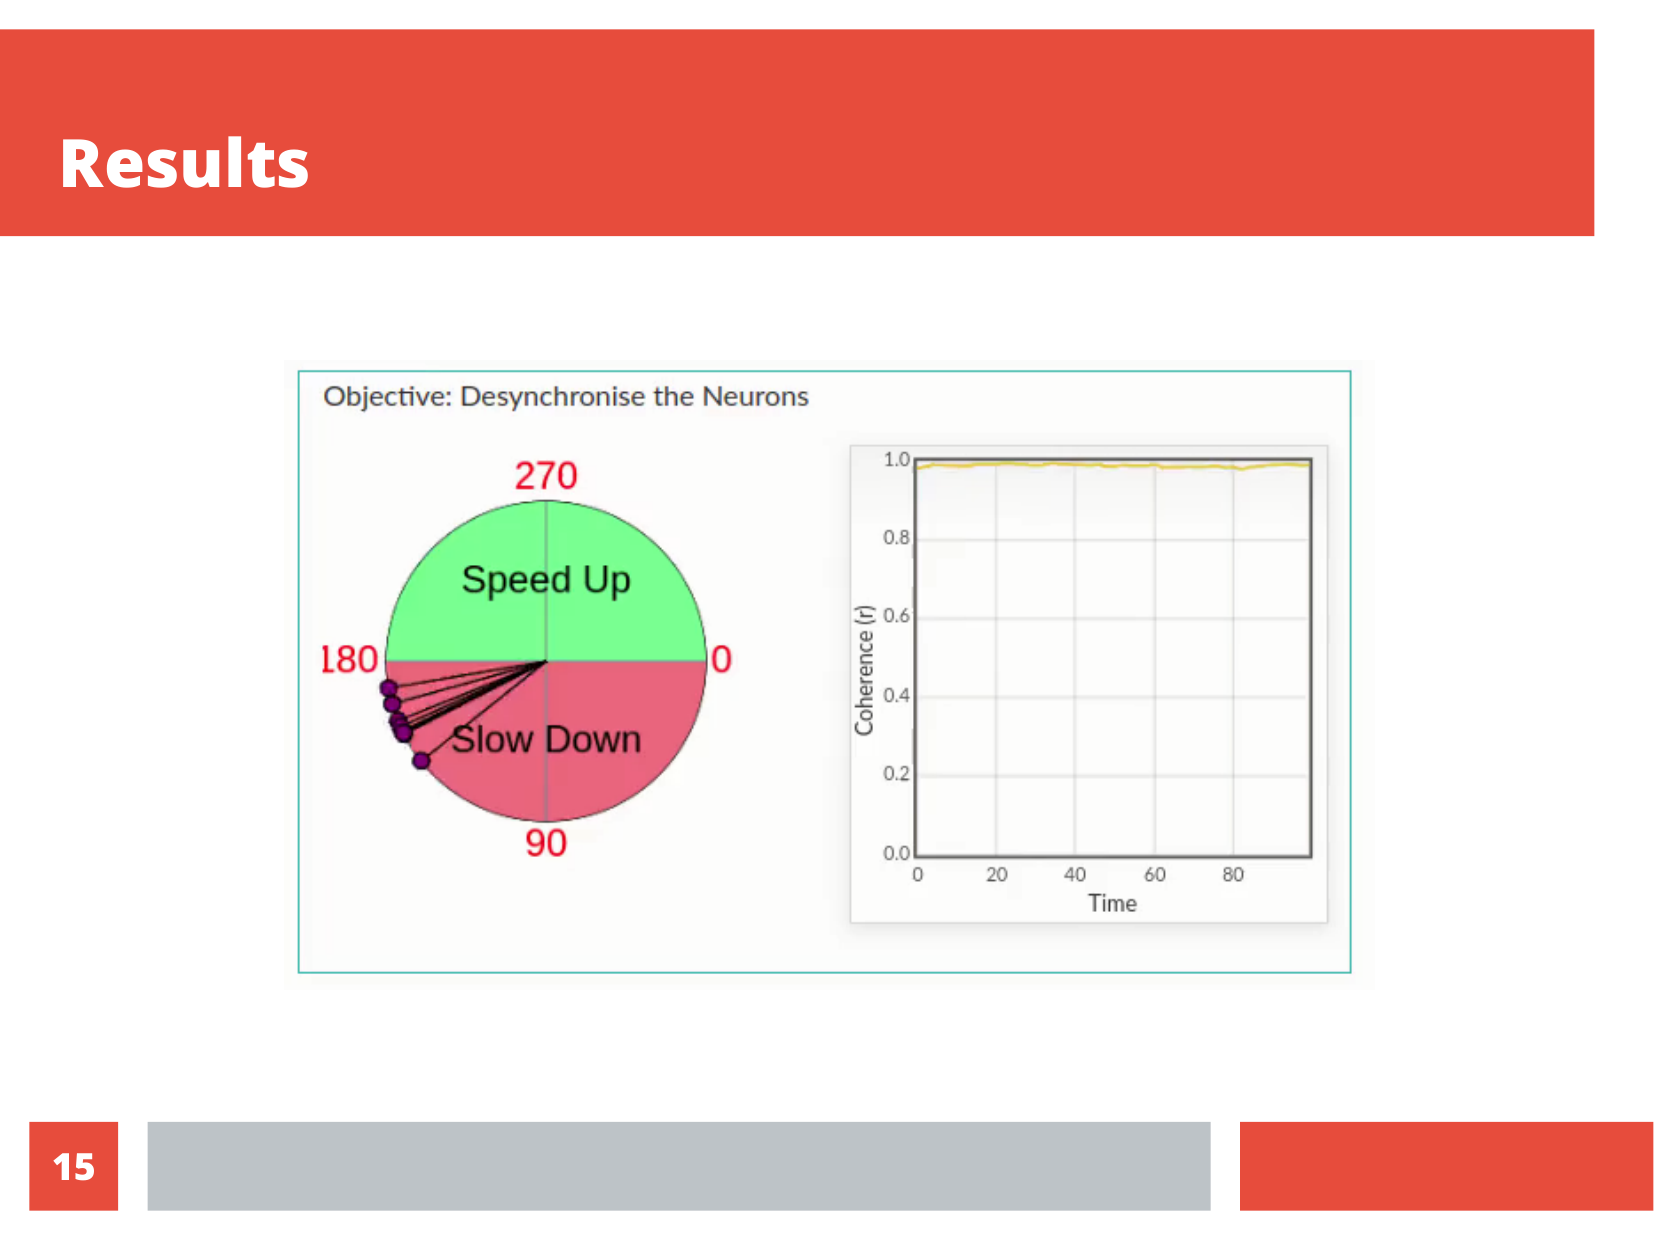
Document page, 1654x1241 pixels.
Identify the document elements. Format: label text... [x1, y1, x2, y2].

title Results [58, 58, 1595, 207]
text_box [283, 360, 1376, 991]
